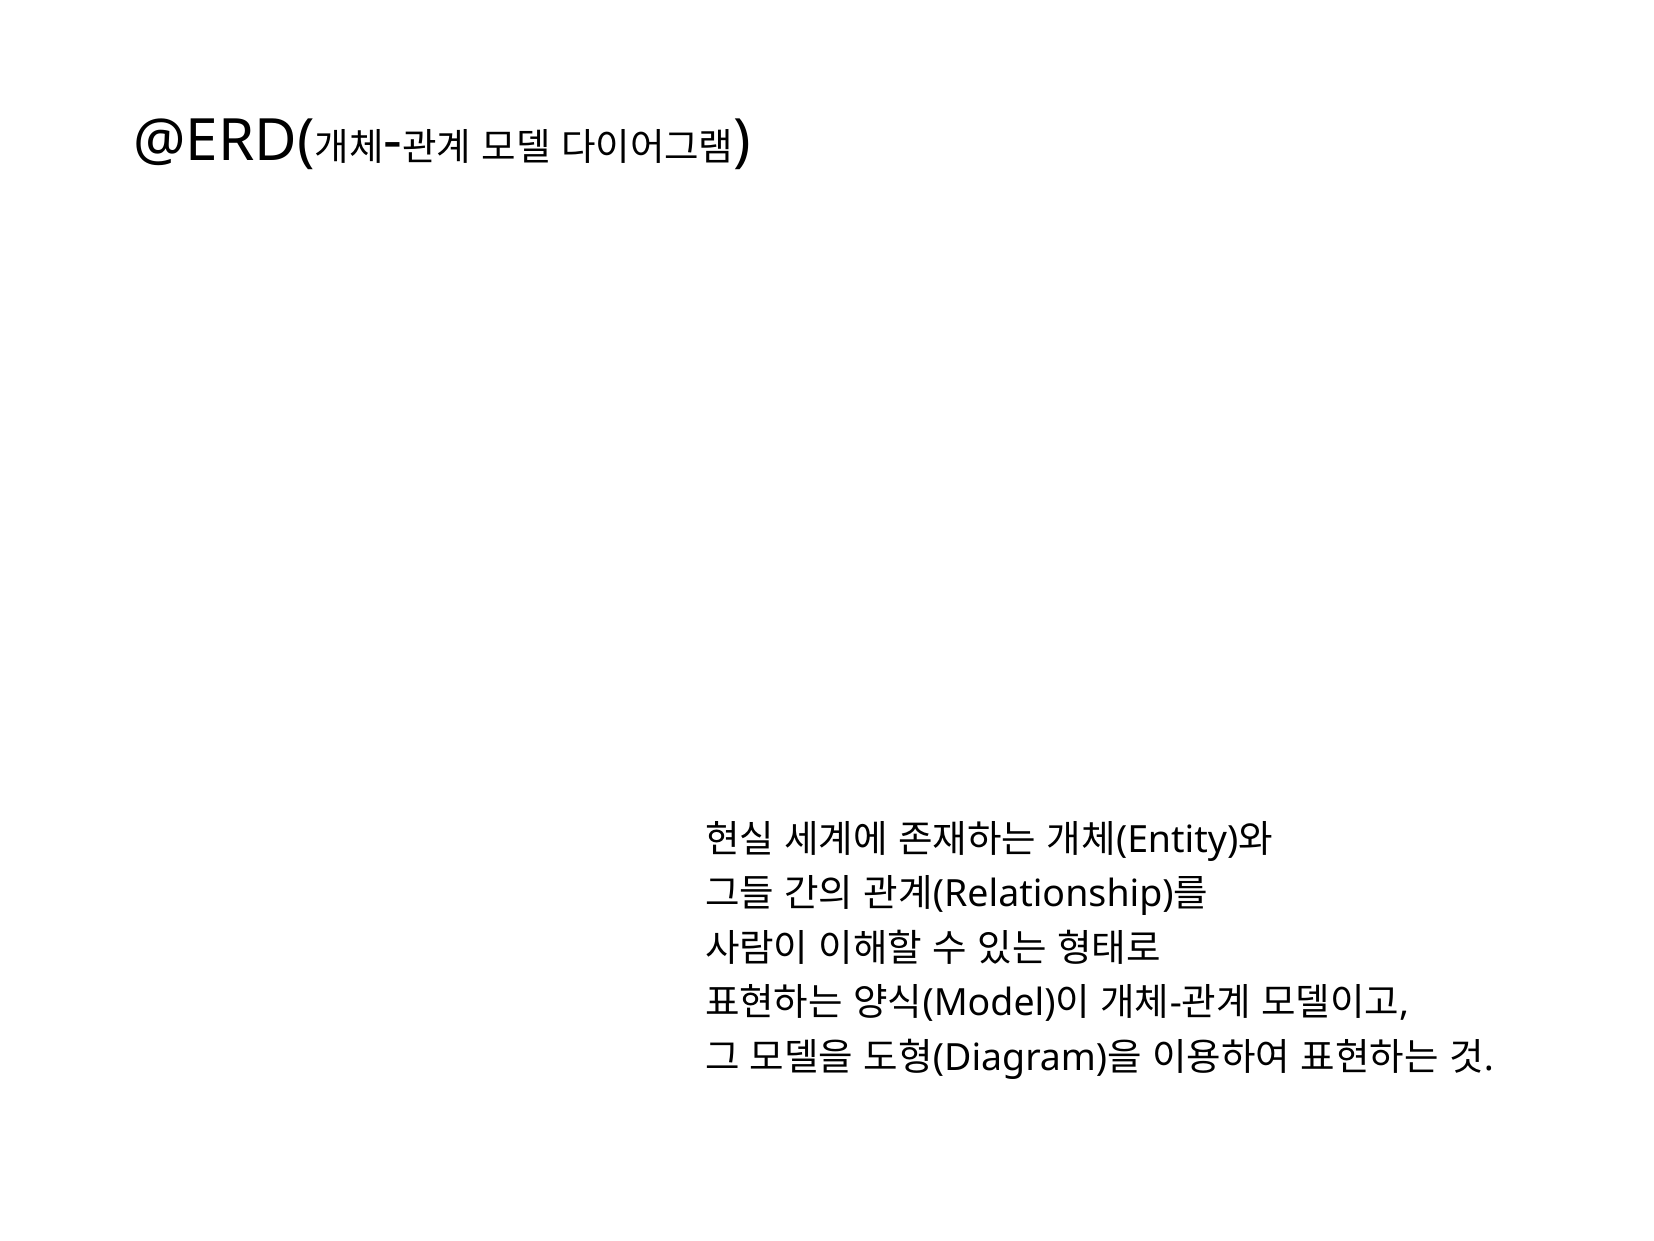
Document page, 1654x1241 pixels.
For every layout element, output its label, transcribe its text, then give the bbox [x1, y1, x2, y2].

subtitle 현실 세계에 존재하는 개체(Entity)와 그들 간의 관계(Relationship)를 사람이 이해할 수 있는 형태로 표현하는 양식(Model)이 개체-관계 모델이고, 그 모델을 도형(Diagram)을 이용하여 표현하는 것. [705, 720, 1654, 1171]
text_box @ERD(개체-관계 모델 다이어그램) [118, 91, 976, 241]
